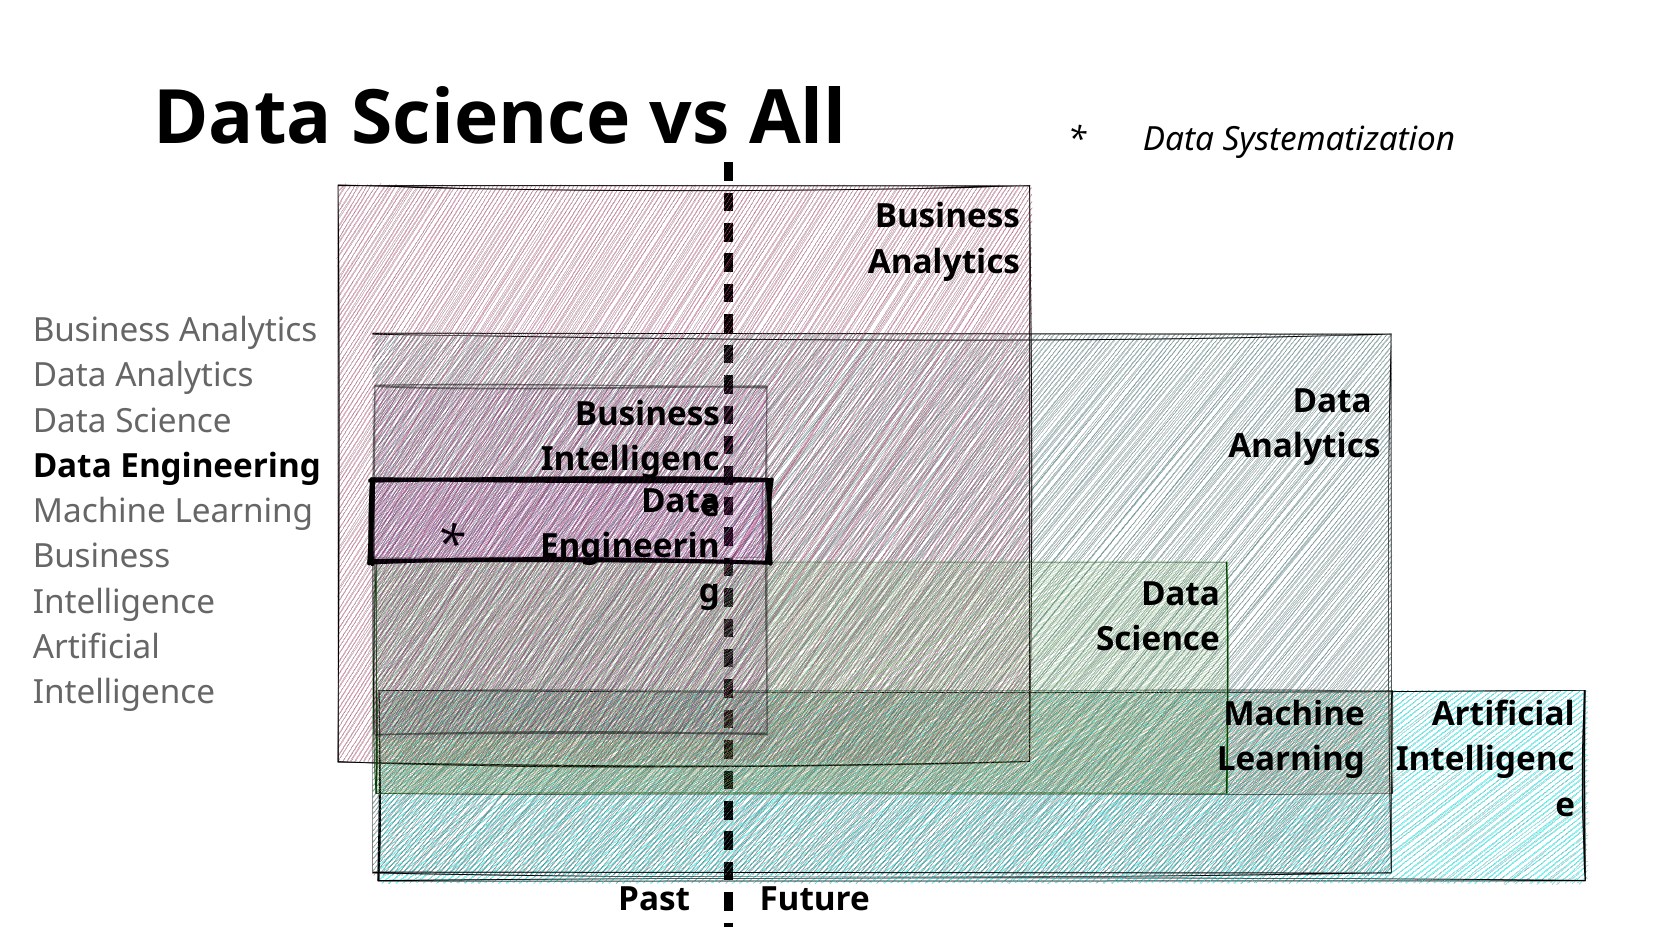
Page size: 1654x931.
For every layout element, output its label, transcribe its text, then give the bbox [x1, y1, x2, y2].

text_box Past [600, 874, 691, 919]
text_box Data Science [1094, 570, 1220, 659]
text_box Future [753, 874, 871, 919]
text_box Business Analytics [720, 192, 1021, 241]
text_box Data Engineering [540, 476, 721, 566]
picture [1440, 706, 1445, 715]
picture [327, 169, 1591, 886]
text_box Business Analytics Data Analytics Data Science Data Engineering Machine Learning Business Intelligence Artificial Intelligence [18, 208, 346, 631]
title Data Science vs All [82, 37, 1571, 193]
text_box Artificial Intelligence [1385, 690, 1576, 706]
text_box Machine Learning [1175, 690, 1366, 779]
text_box Data Analytics [1220, 376, 1381, 466]
text_box * Data Systematization [1053, 107, 1636, 305]
text_box Business Intelligence [540, 390, 721, 452]
